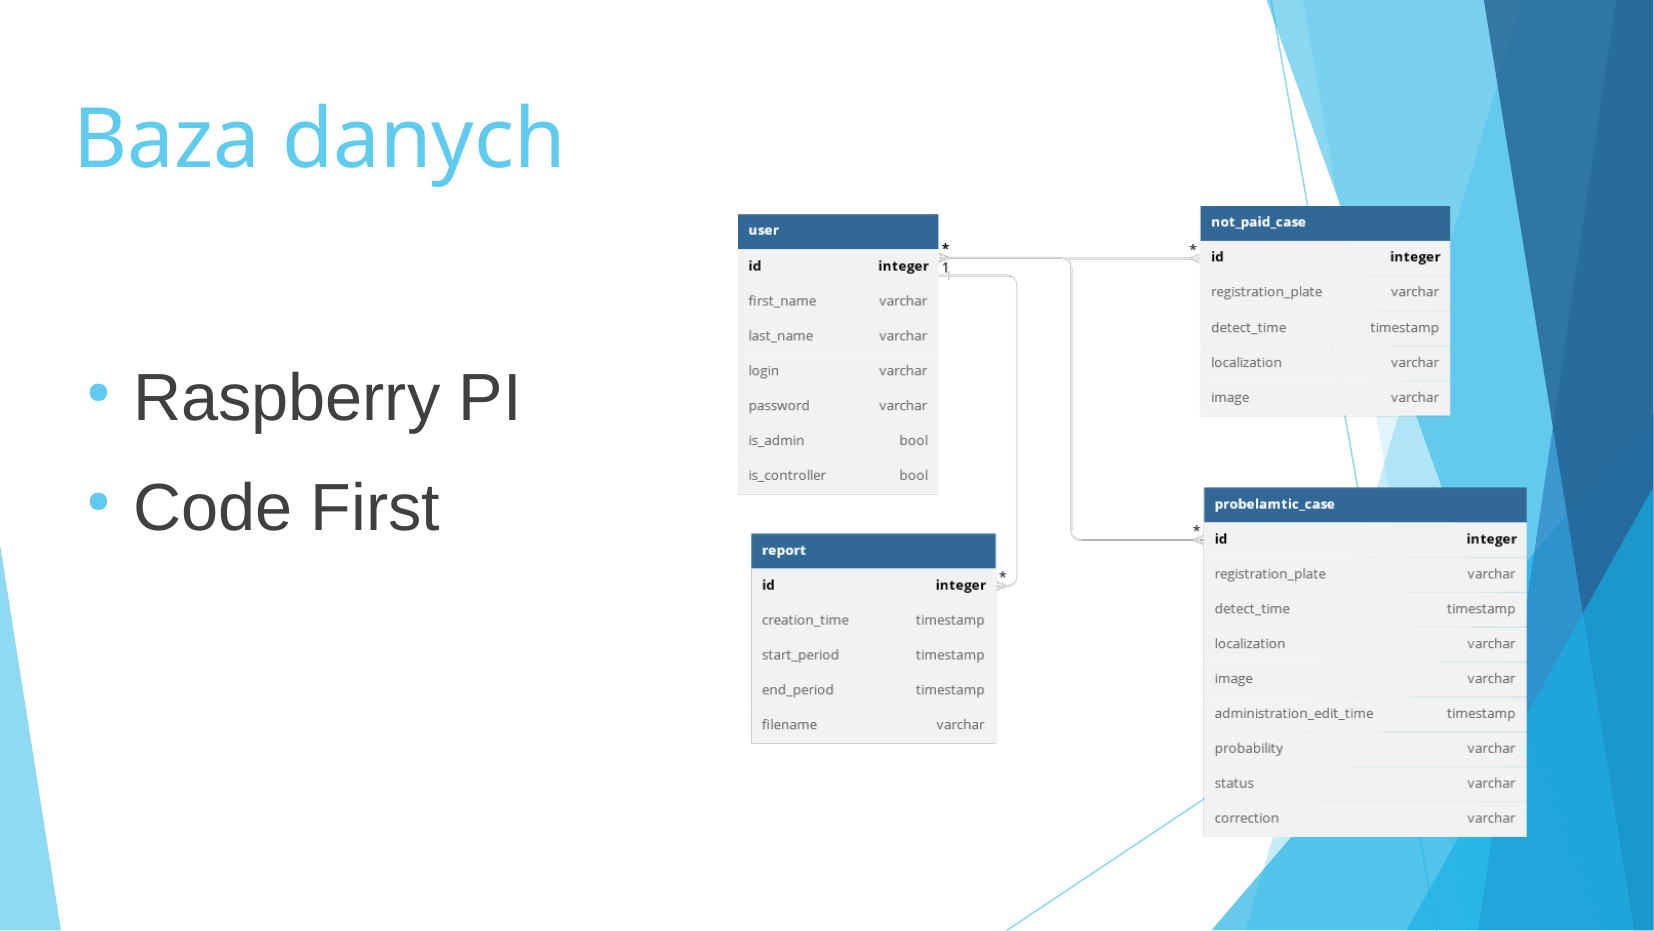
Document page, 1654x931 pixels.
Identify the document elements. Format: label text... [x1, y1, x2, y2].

picture [738, 206, 1532, 837]
list Raspberry PI Code First [0, 346, 650, 886]
title Baza danych [0, 76, 1489, 233]
